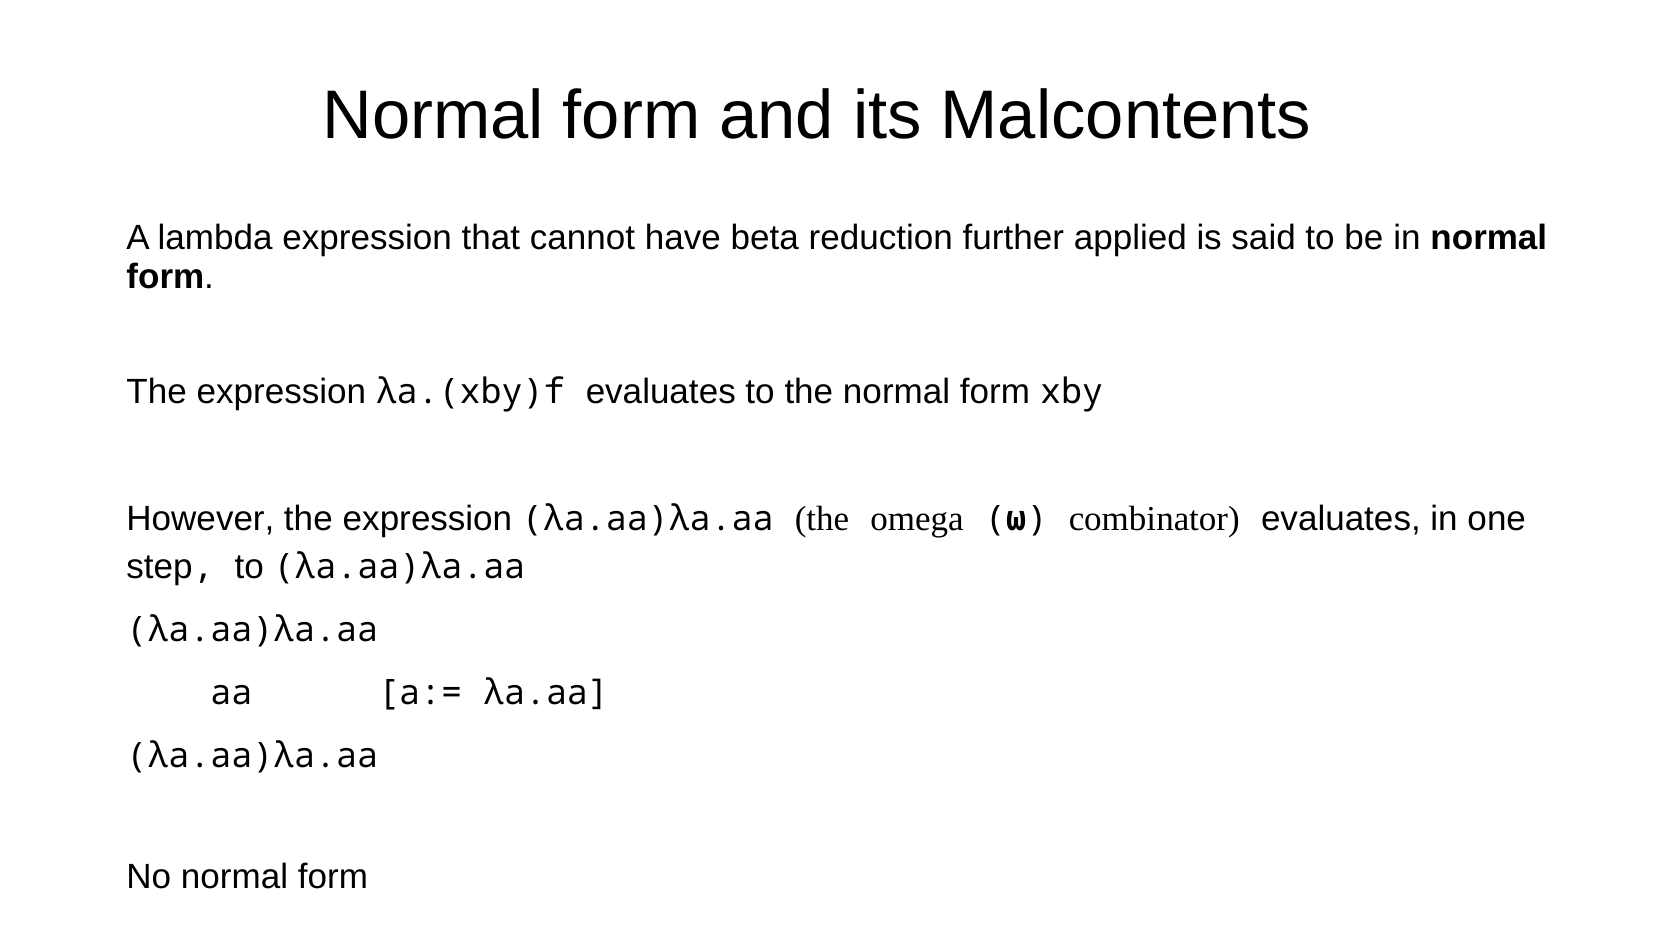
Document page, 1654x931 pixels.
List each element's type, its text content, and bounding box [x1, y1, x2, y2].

title Normal form and its Malcontents [82, 37, 1571, 193]
list A lambda expression that cannot have beta reduction further applied is said to be in normal form. The expression λa.(xby)f evaluates to the normal form xby However, the expression (λa.aa)λa.aa (the omega (ω) combinator) evaluates, in one step, to (λa.aa)λa.aa (λa.aa)λa.aa aa [a:= λa.aa] (λa.aa)λa.aa No normal form [76, 217, 1565, 901]
